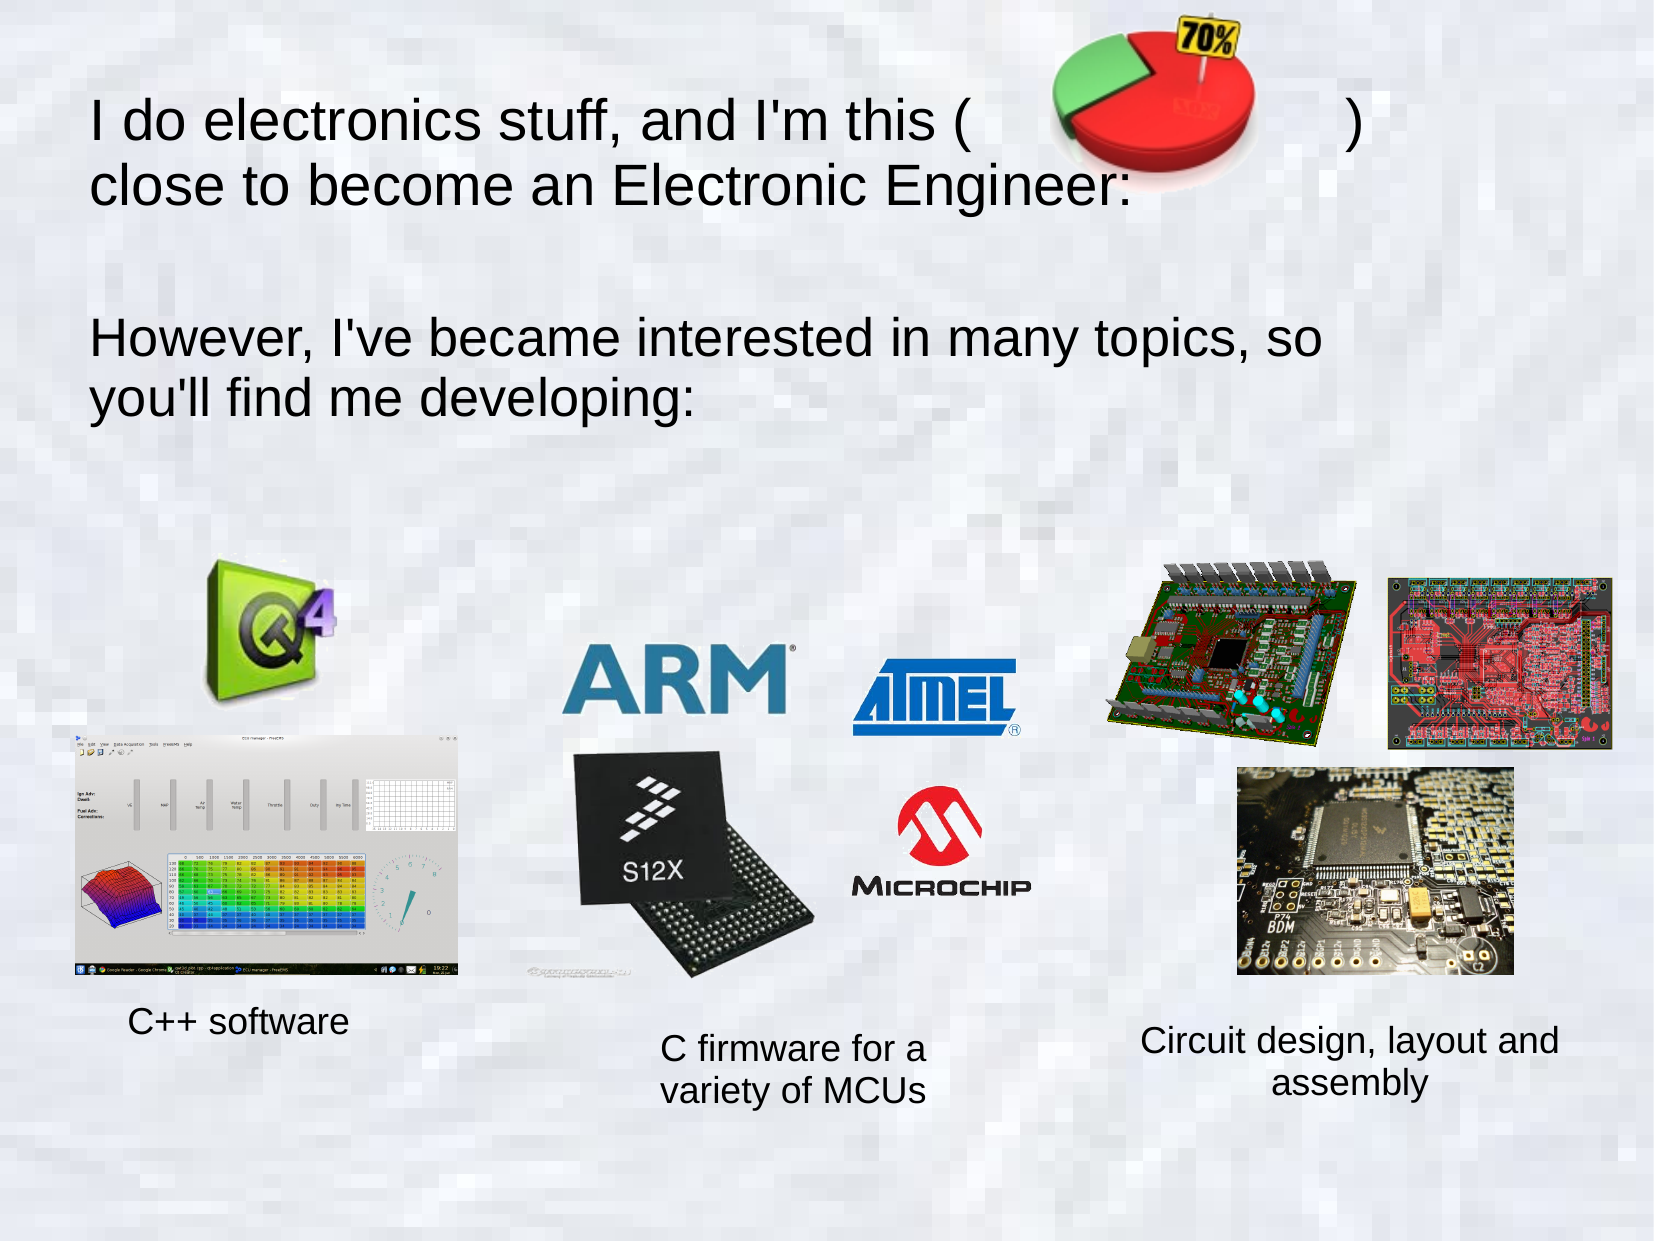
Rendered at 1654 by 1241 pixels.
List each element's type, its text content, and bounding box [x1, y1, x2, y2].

text_box Circuit design, layout and assembly [1087, 1012, 1613, 1112]
text_box C firmware for a variety of MCUs [645, 1020, 1021, 1120]
picture [0, 0, 1654, 1241]
text_box I do electronics stuff, and I'm this ( ) close to become an Electronic Engineer: [75, 80, 1426, 226]
text_box However, I've became interested in many topics, so you'll find me developing: [75, 300, 1351, 436]
text_box C++ software [112, 993, 413, 1051]
